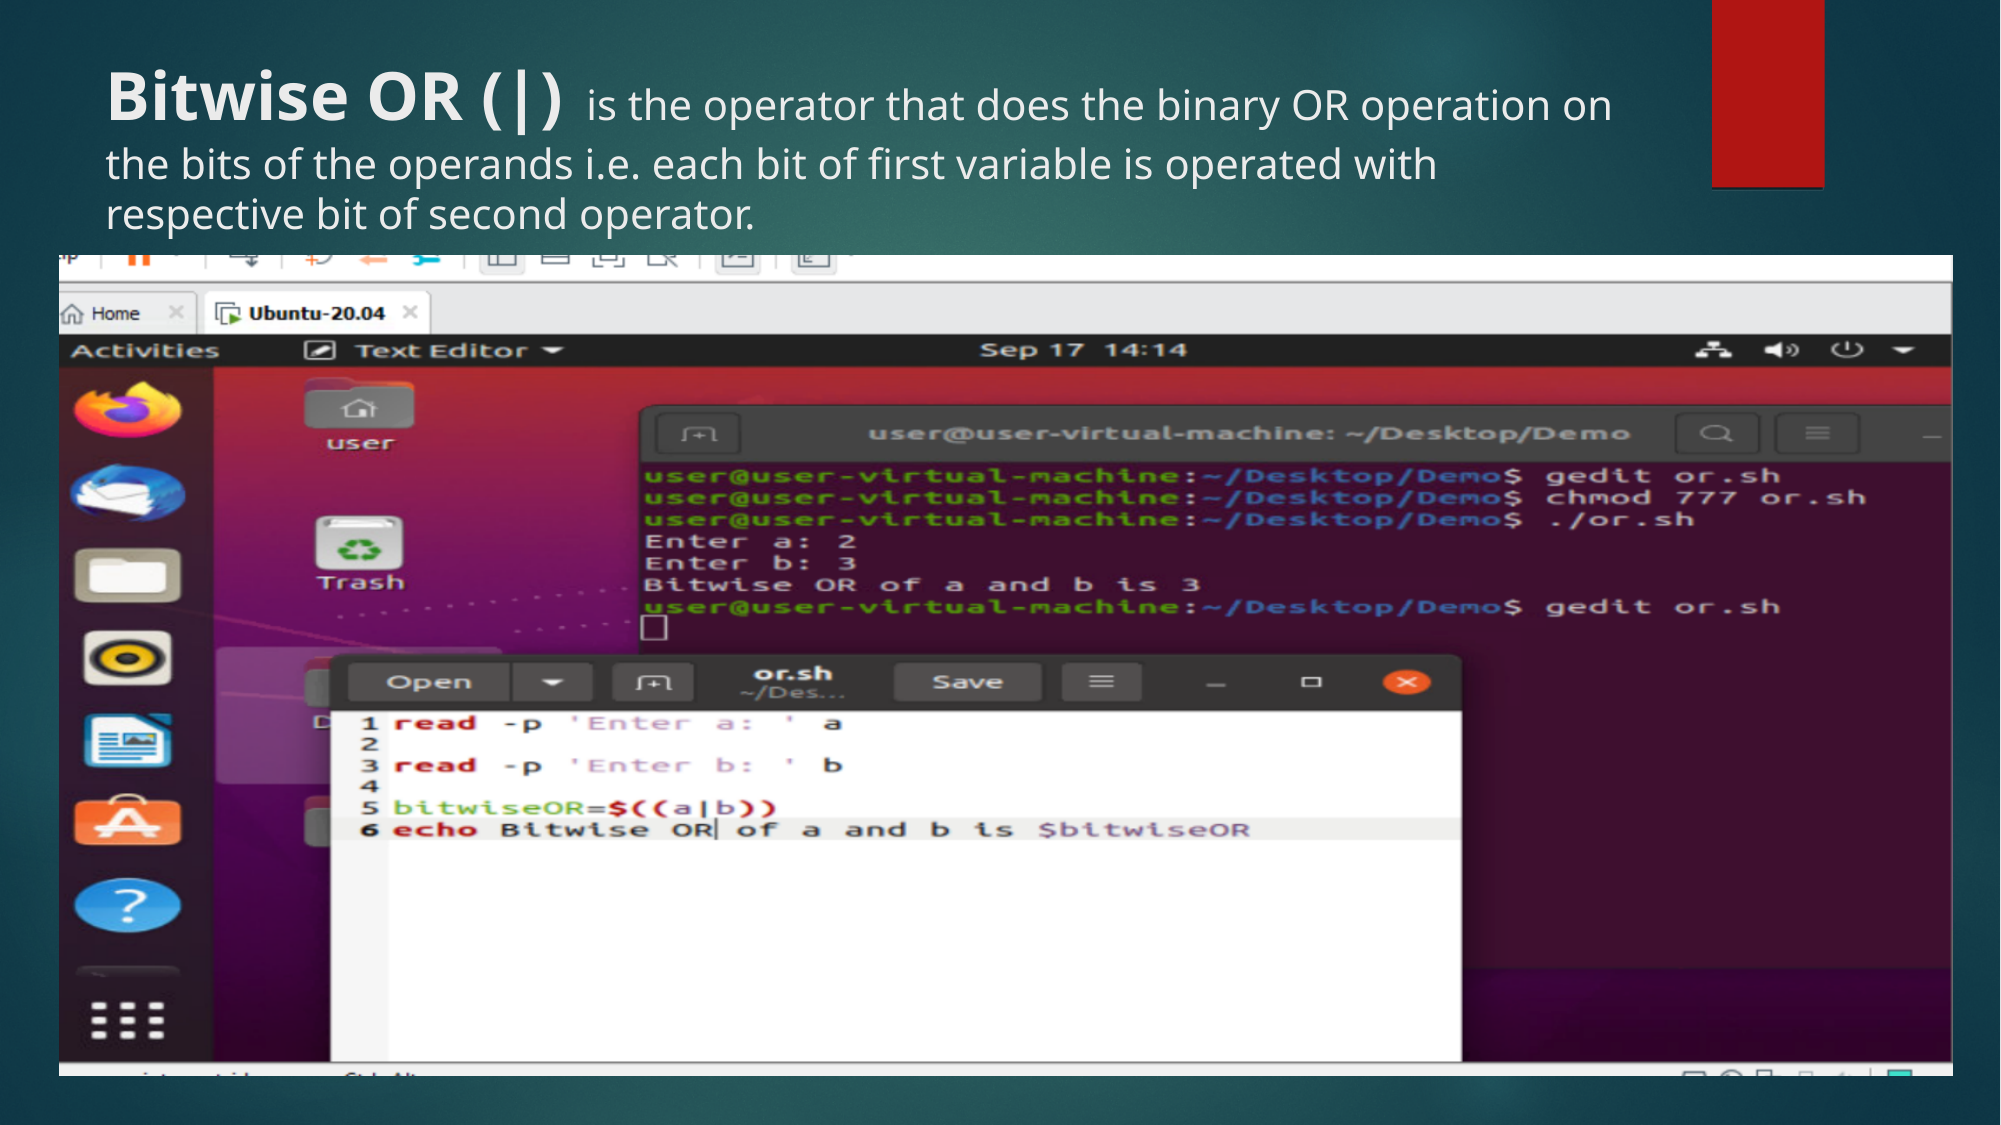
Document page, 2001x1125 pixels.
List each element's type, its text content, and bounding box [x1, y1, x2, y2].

picture [0, 0, 2001, 1125]
title Bitwise OR (|) is the operator that does the binary OR operation on the bits of the operands i.e. each bit of first variable is operated with respective bit of second operator. [90, 25, 1634, 255]
